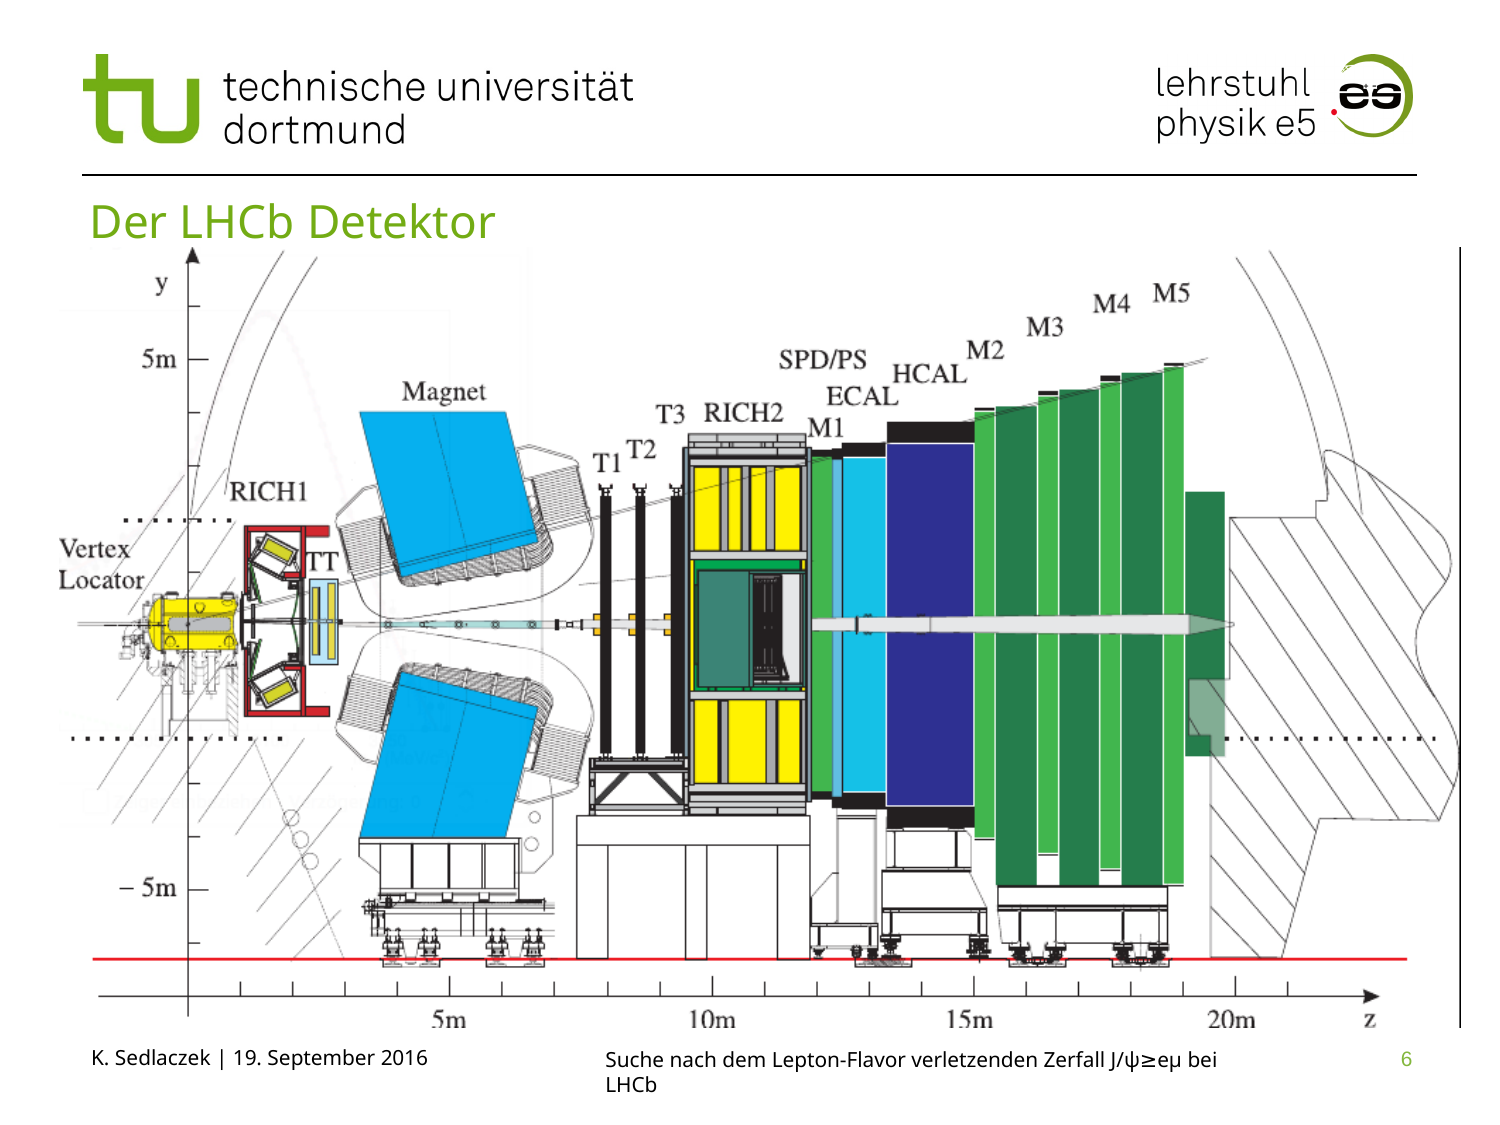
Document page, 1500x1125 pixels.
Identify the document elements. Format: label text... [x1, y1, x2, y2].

picture [83, 54, 633, 139]
picture [1158, 54, 1413, 144]
text_box Suche nach dem Lepton-Flavor verletzenden Zerfall J/ψ≥eµ bei LHCb [590, 1039, 1288, 1093]
text_box K. Sedlaczek | 19. September 2016 [76, 1037, 513, 1113]
picture [59, 247, 1461, 1028]
title Der LHCb Detektor [74, 139, 1409, 247]
